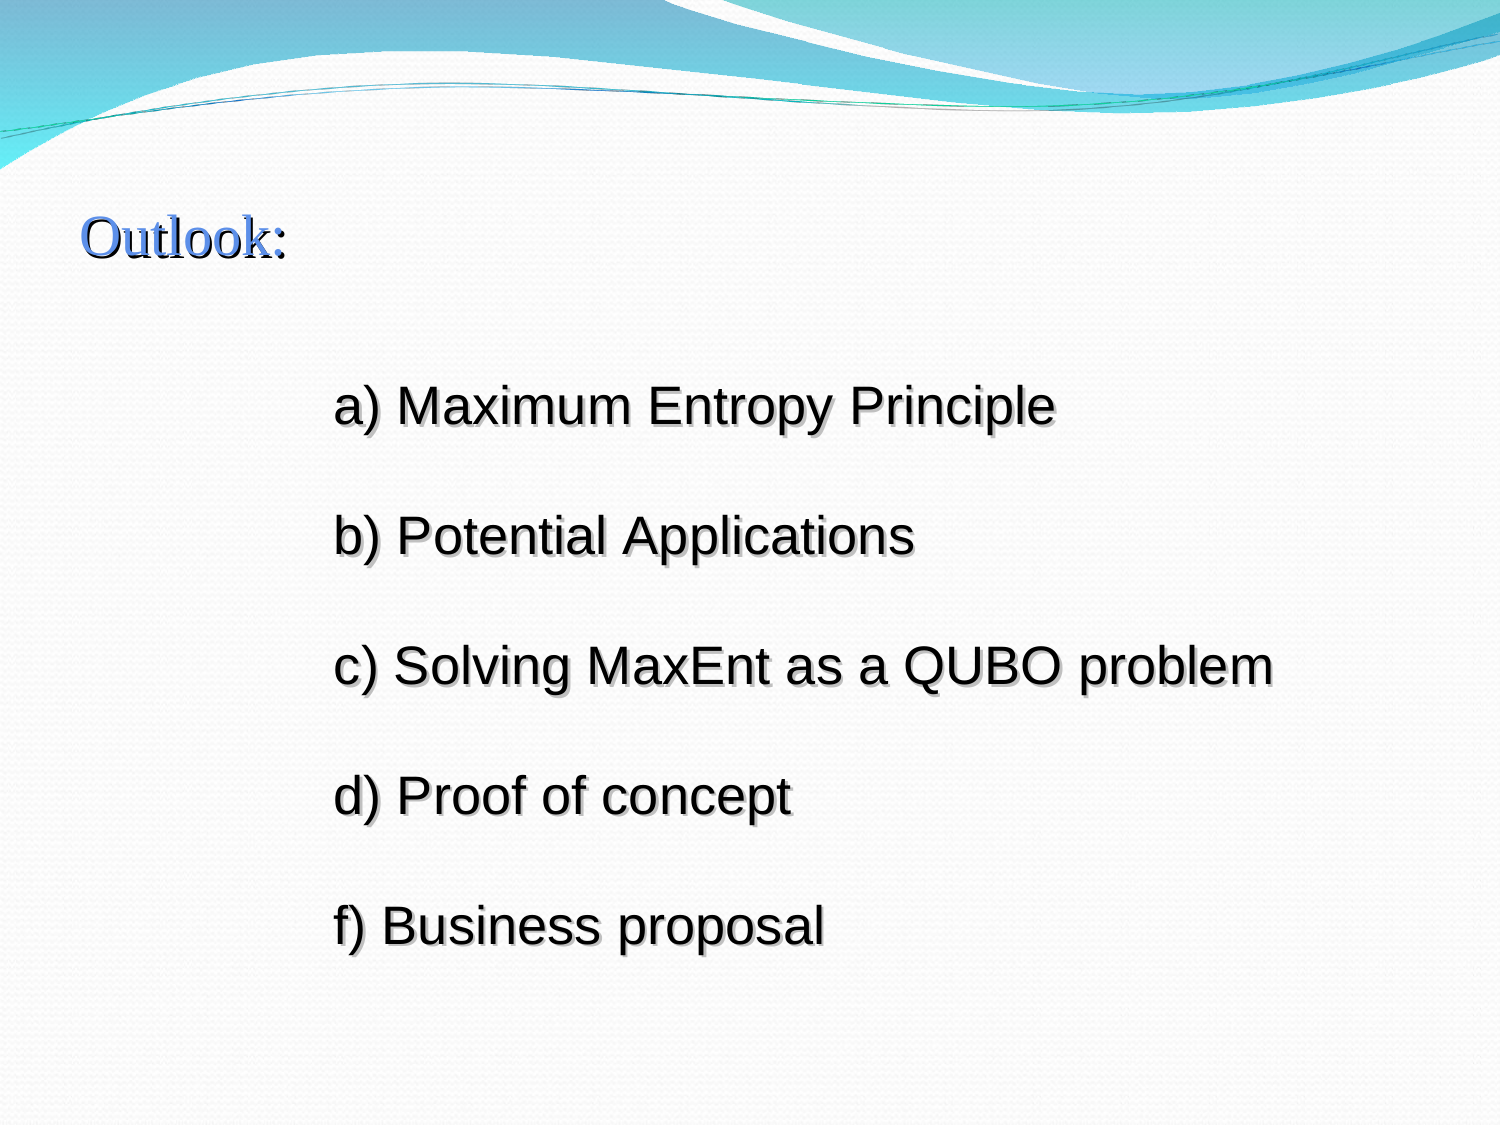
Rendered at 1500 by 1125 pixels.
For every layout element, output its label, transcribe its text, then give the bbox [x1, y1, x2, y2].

text_box a) Maximum Entropy Principle b) Potential Applications c) Solving MaxEnt as a QUBO problem d) Proof of concept f) Business proposal [318, 363, 1388, 1028]
text_box Outlook: [0, 200, 969, 268]
picture [0, 0, 1500, 1125]
